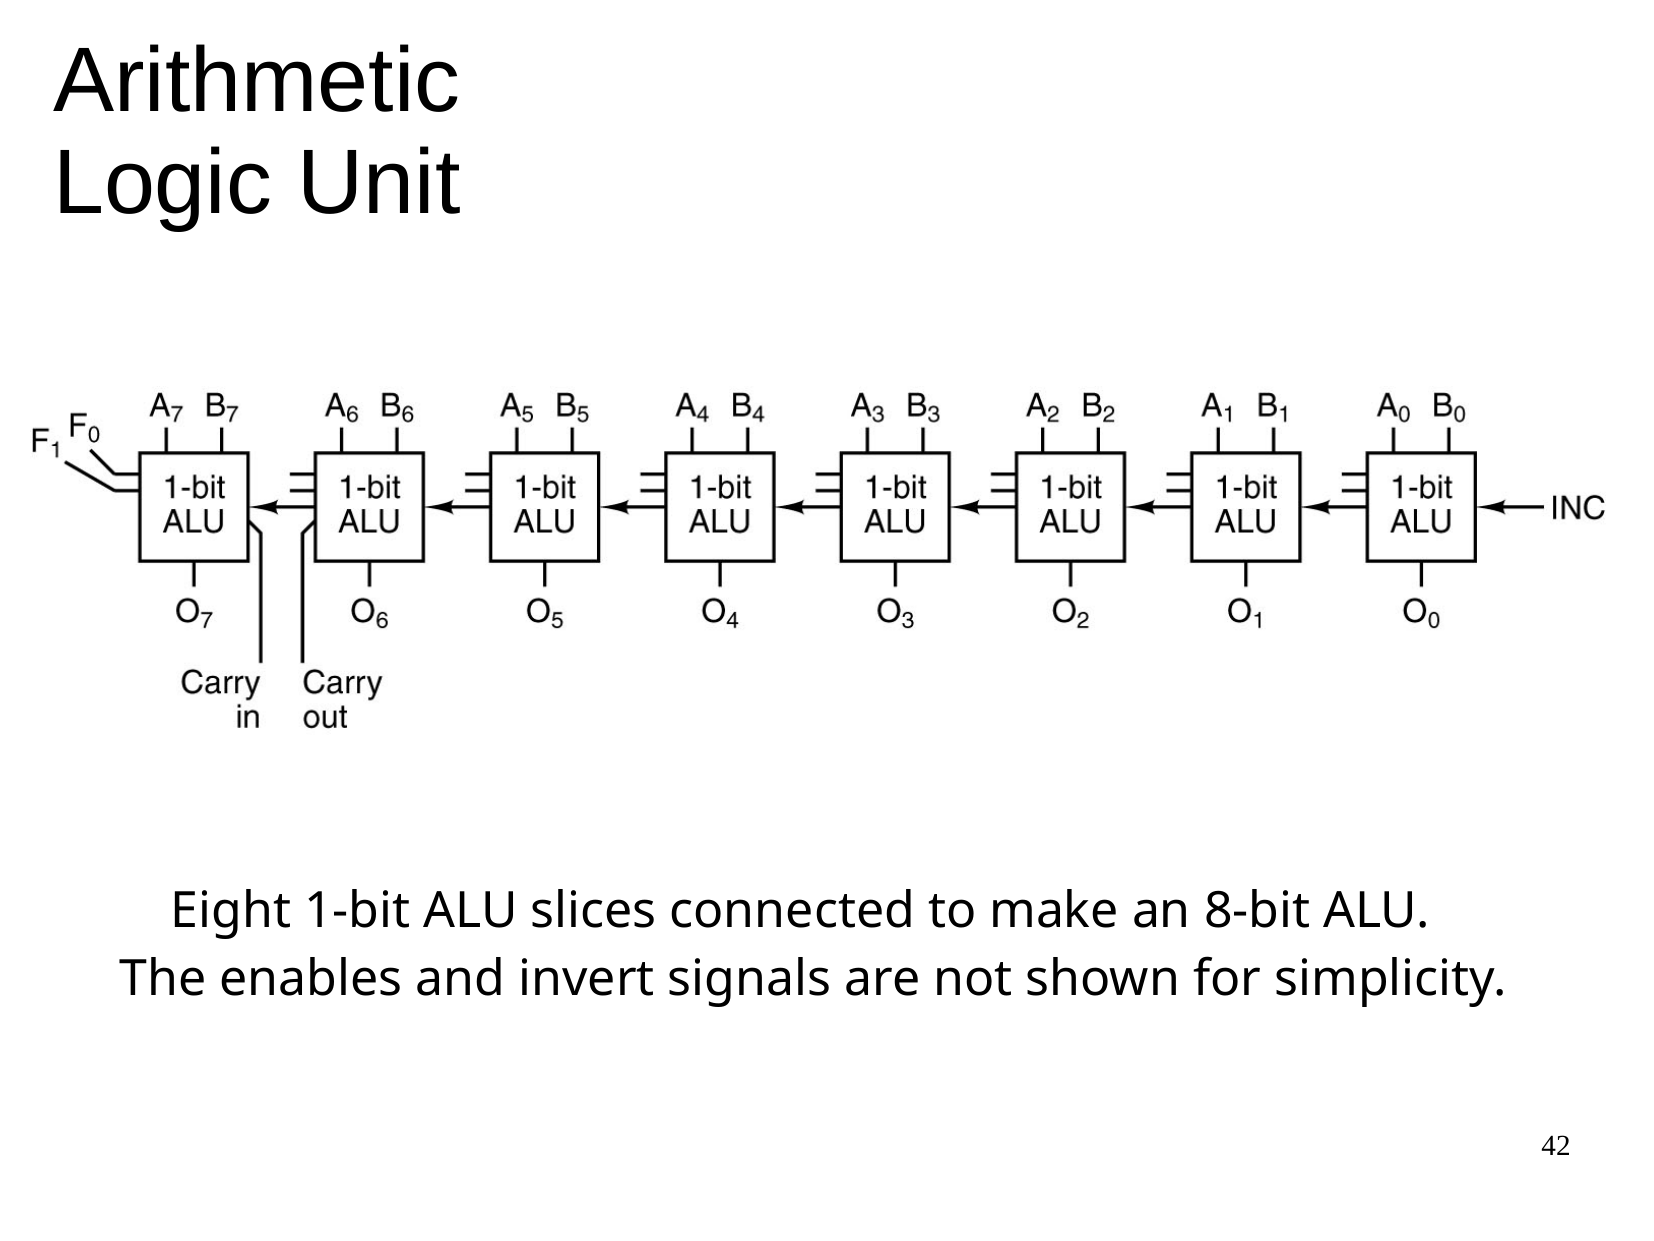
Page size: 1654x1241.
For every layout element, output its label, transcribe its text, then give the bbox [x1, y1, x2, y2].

picture [30, 386, 1606, 736]
title Arithmetic Logic Unit [53, 27, 639, 235]
text_box Eight 1-bit ALU slices connected to make an 8-bit ALU. The enables and invert signals are not shown for simplicity. [105, 866, 1591, 1022]
